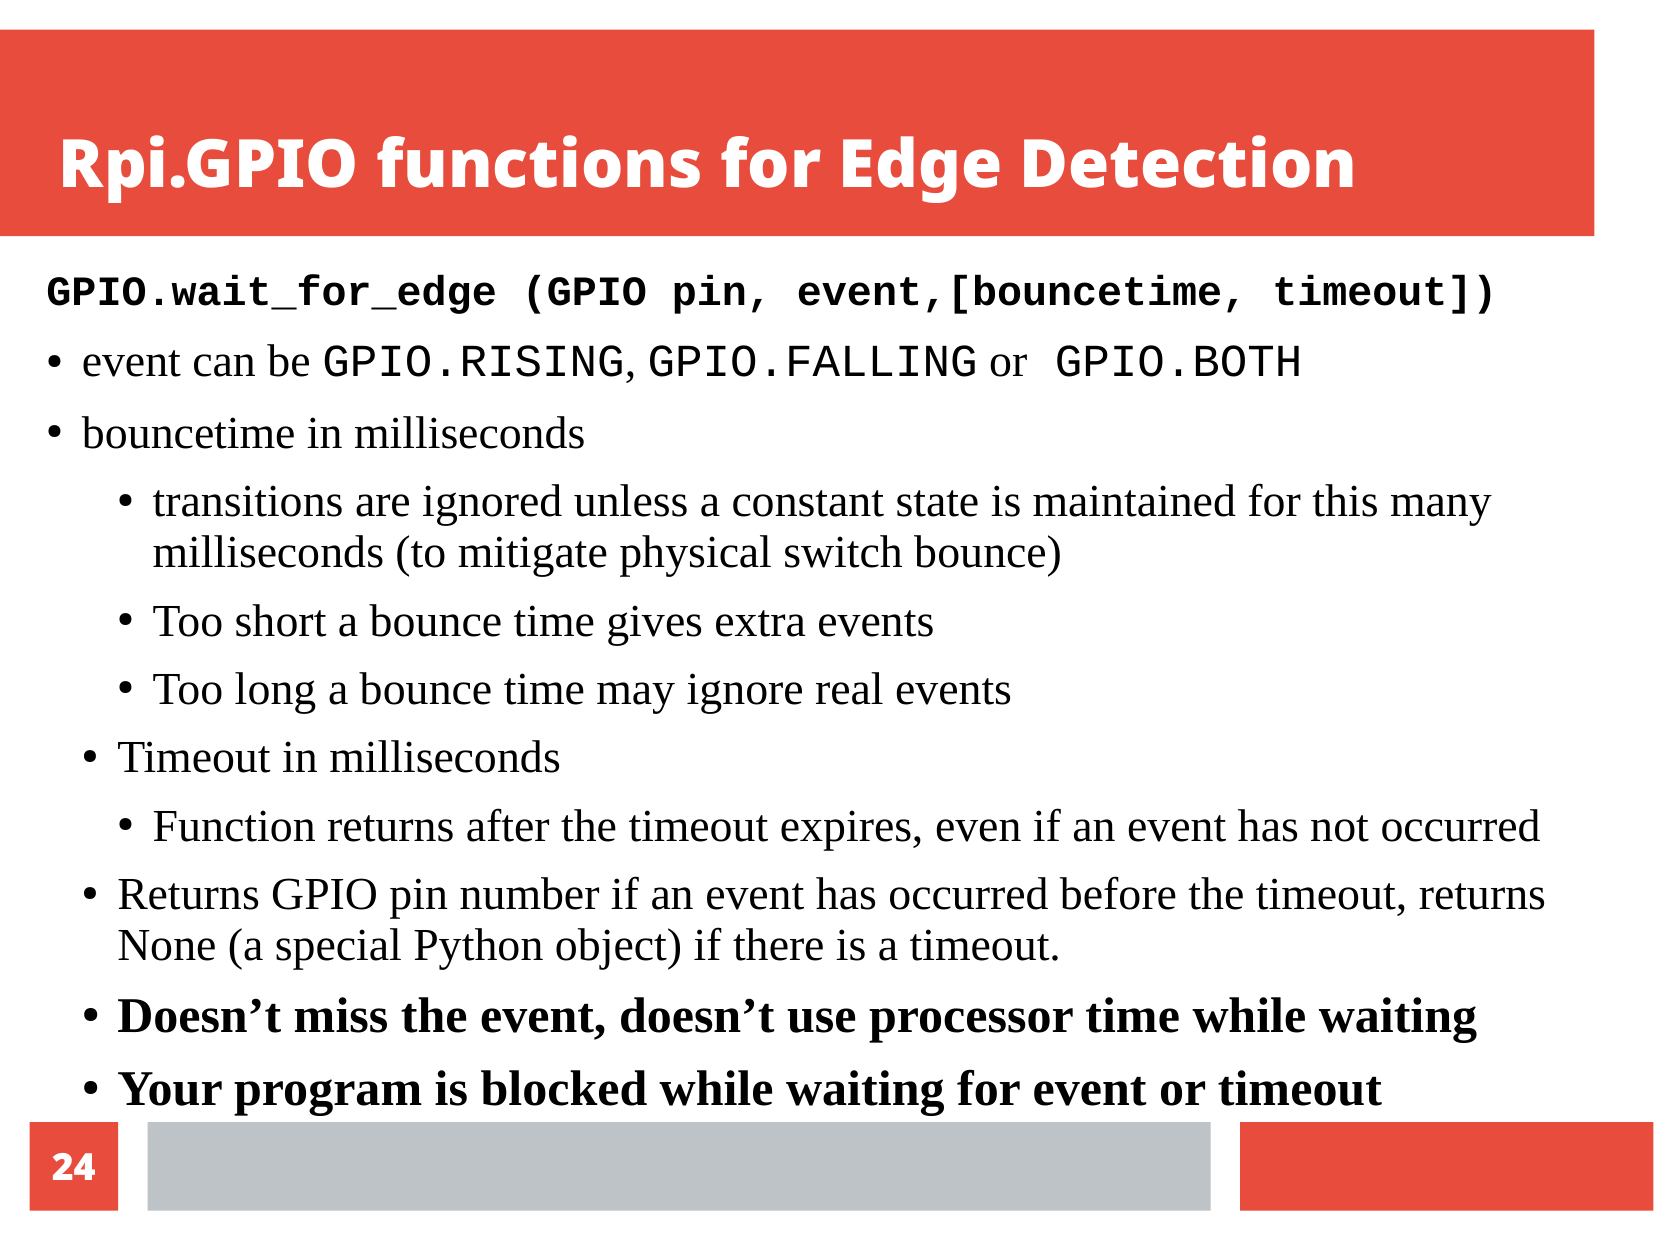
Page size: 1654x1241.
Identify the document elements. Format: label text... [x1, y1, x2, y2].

text_box GPIO.wait_for_edge (GPIO pin, event,[bouncetime, timeout]) event can be GPIO.RISING, GPIO.FALLING or GPIO.BOTH bouncetime in milliseconds transitions are ignored unless a constant state is maintained for this many milliseconds (to mitigate physical switch bounce) Too short a bounce time gives extra events Too long a bounce time may ignore real events Timeout in milliseconds Function returns after the timeout expires, even if an event has not occurred Returns GPIO pin number if an event has occurred before the timeout, returns None (a special Python object) if there is a timeout. Doesn’t miss the event, doesn’t use processor time while waiting Your program is blocked while waiting for event or timeout [31, 263, 1624, 1190]
title Rpi.GPIO functions for Edge Detection [59, 59, 1595, 207]
